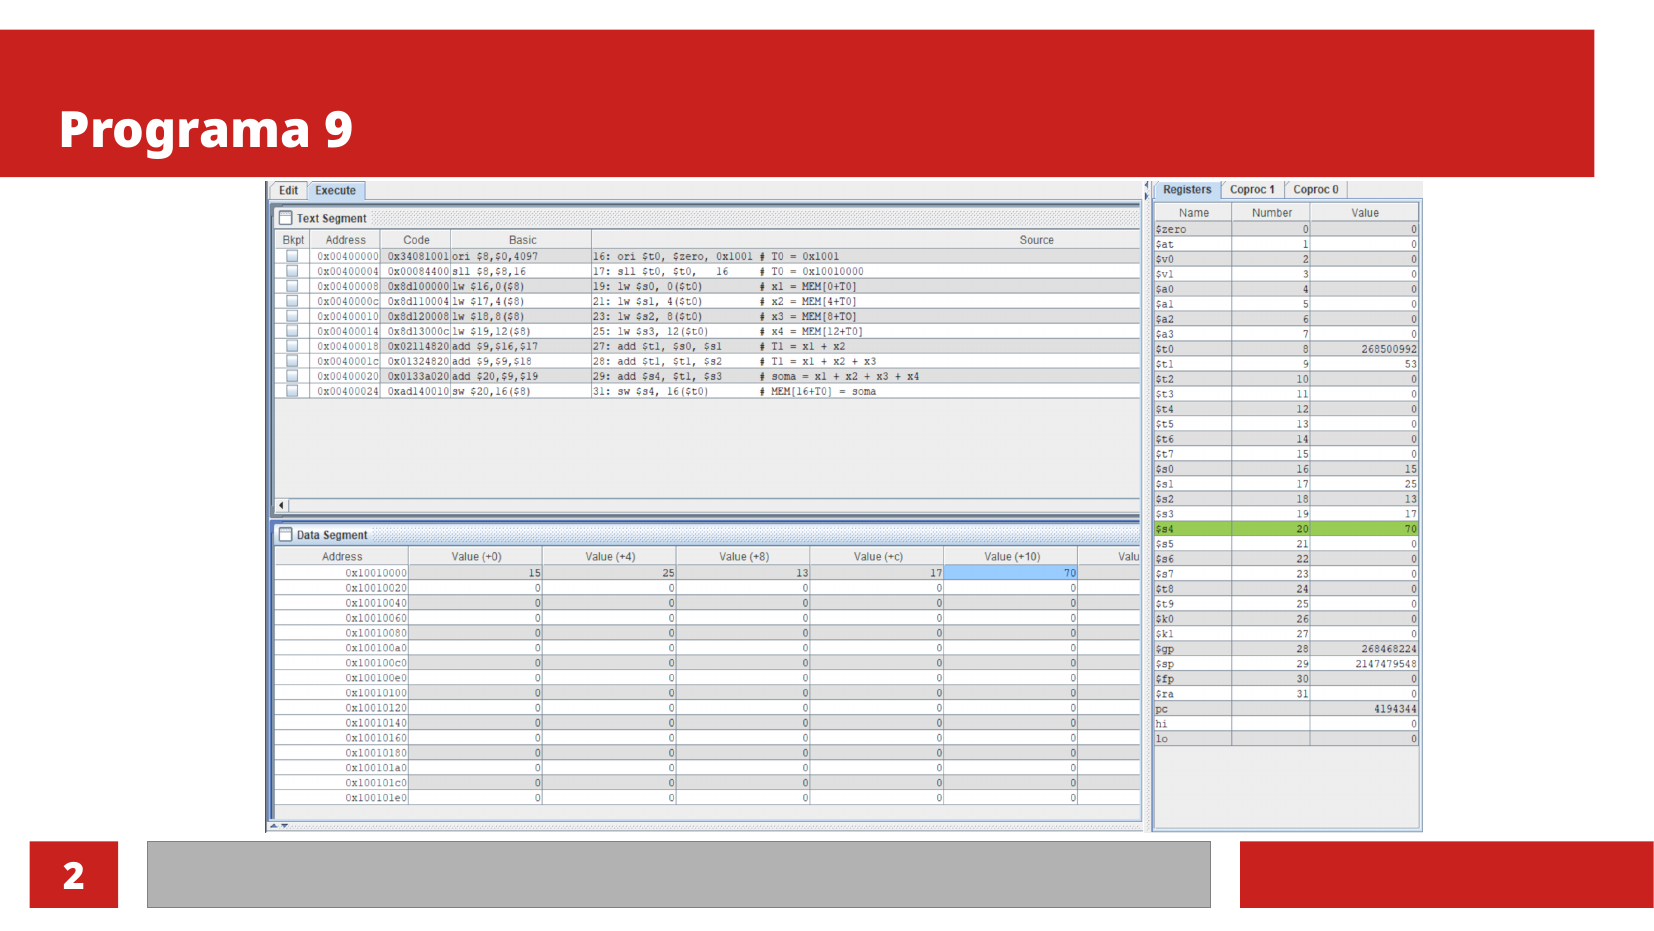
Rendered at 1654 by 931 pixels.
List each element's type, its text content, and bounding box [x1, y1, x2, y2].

title Programa 9 [59, 44, 1595, 163]
picture [265, 181, 1423, 833]
